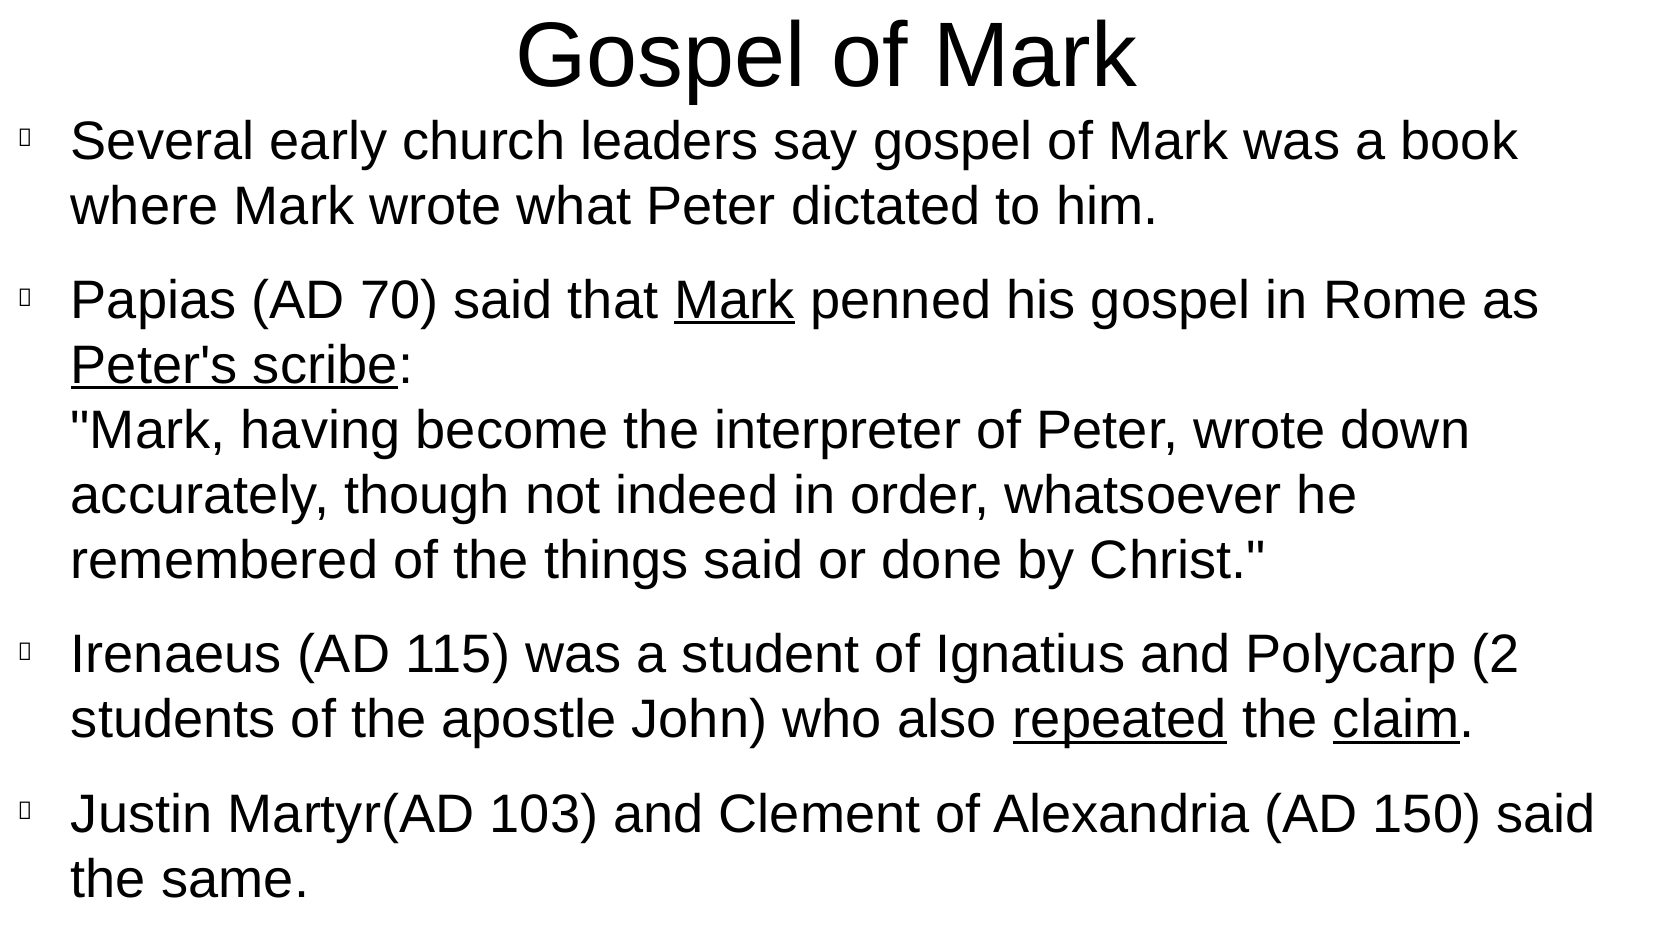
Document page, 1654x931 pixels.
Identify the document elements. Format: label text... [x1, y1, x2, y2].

list Several early church leaders say gospel of Mark was a book where Mark wrote what Peter dictated to him. Papias (AD 70) said that Mark penned his gospel in Rome as Peter's scribe: "Mark, having become the interpreter of Peter, wrote down accurately, though not indeed in order, whatsoever he remembered of the things said or done by Christ." Irenaeus (AD 115) was a student of Ignatius and Polycarp (2 students of the apostle John) who also repeated the claim. Justin Martyr(AD 103) and Clement of Alexandria (AD 150) said the same. [0, 105, 1654, 931]
title Gospel of Mark [82, 0, 1571, 105]
